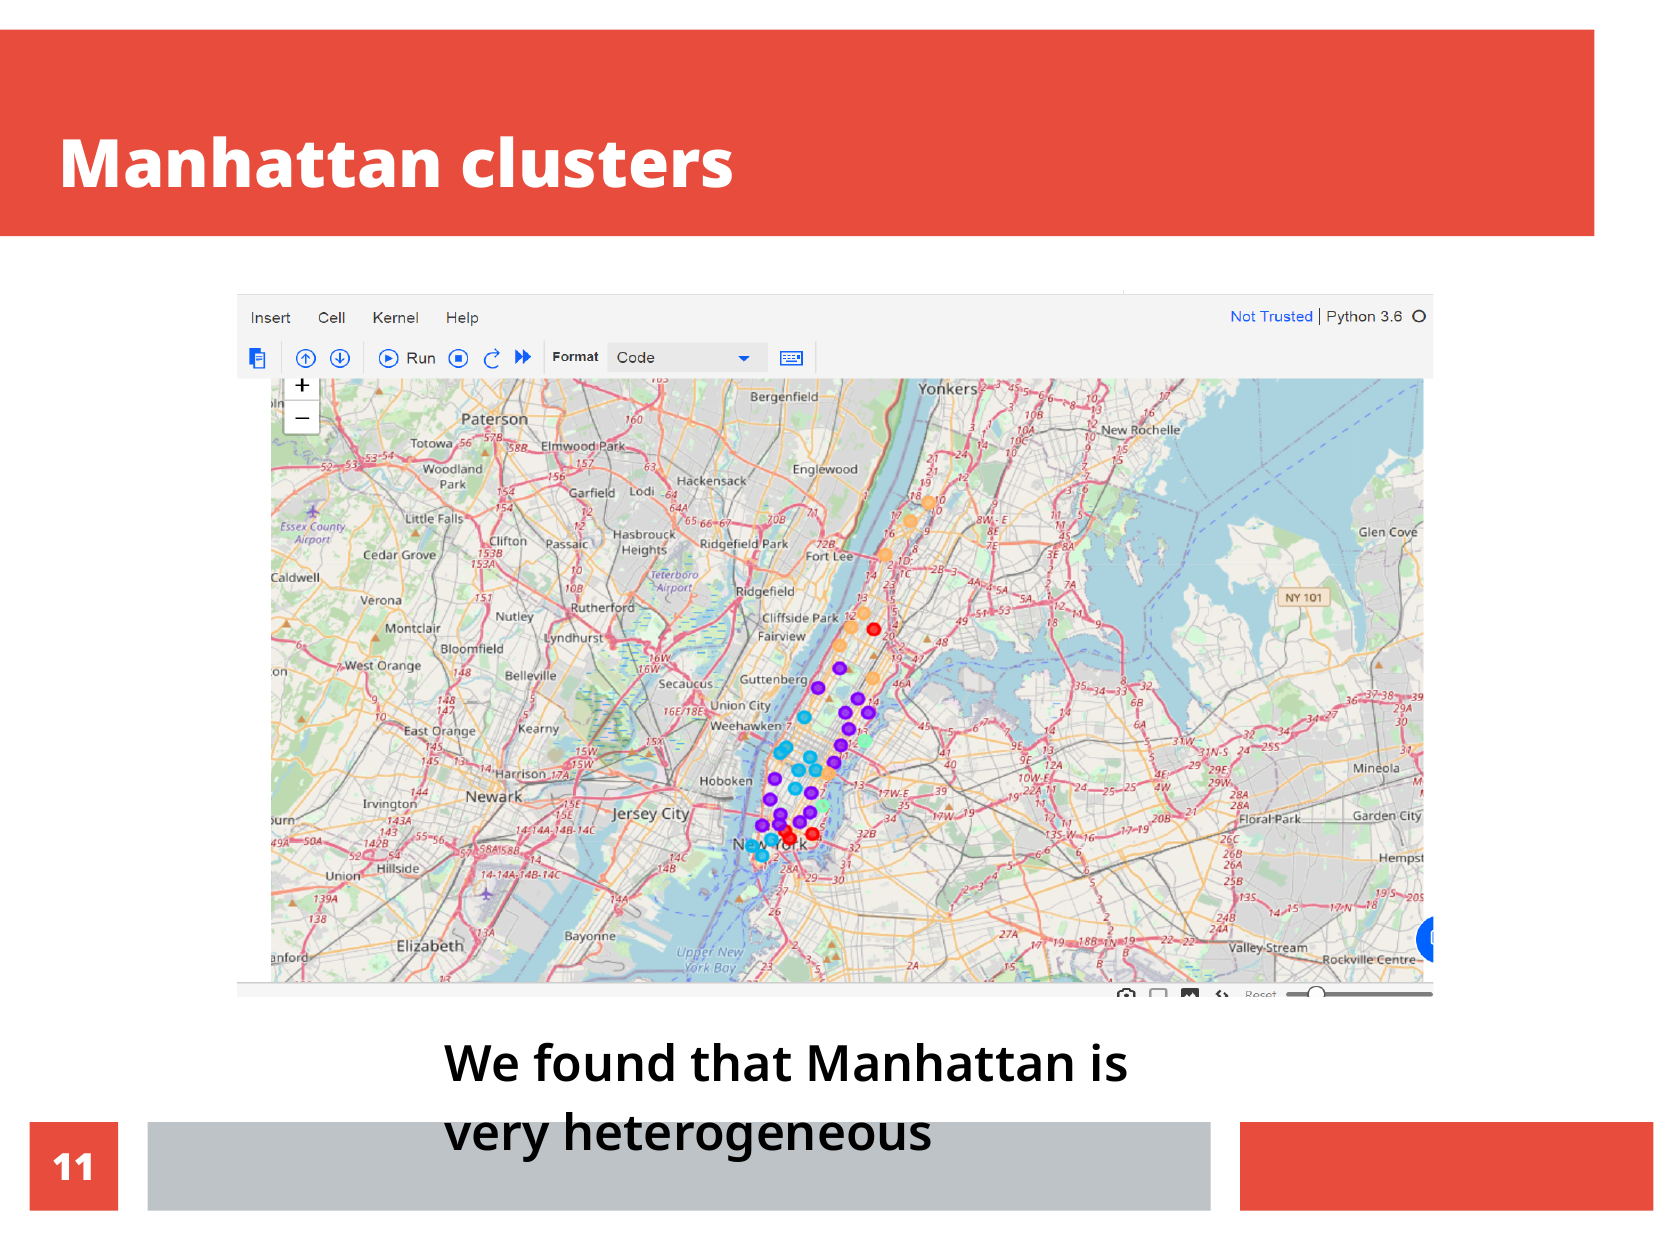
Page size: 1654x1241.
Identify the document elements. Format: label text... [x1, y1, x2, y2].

picture [237, 290, 1434, 997]
title Manhattan clusters [59, 59, 1595, 207]
text_box We found that Manhattan is very heterogeneous [429, 1021, 1225, 1161]
